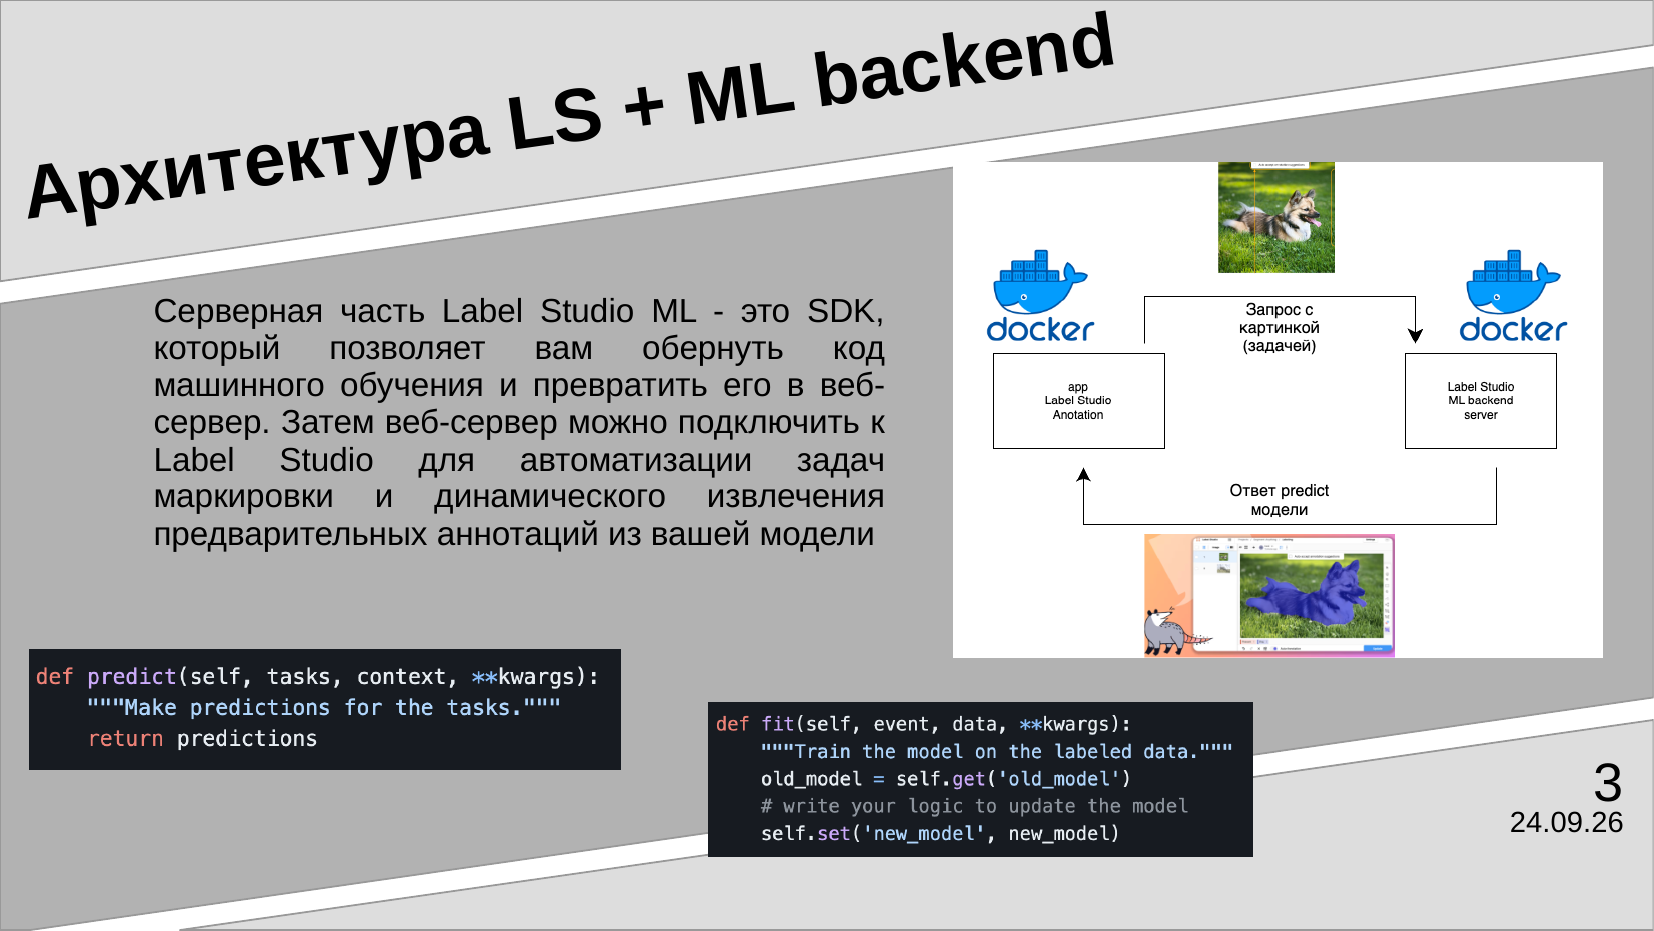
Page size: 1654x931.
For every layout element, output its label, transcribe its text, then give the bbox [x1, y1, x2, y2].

list Серверная часть Label Studio ML - это SDK, который позволяет вам обернуть код машинного обучения и превратить его в веб-сервер. Затем веб-сервер можно подключить к Label Studio для автоматизации задач маркировки и динамического извлечения предварительных аннотаций из вашей модели [82, 292, 886, 591]
picture [708, 702, 1253, 857]
picture [953, 162, 1603, 658]
picture [29, 649, 621, 770]
title Архитектура LS + ML backend [11, 0, 1496, 272]
